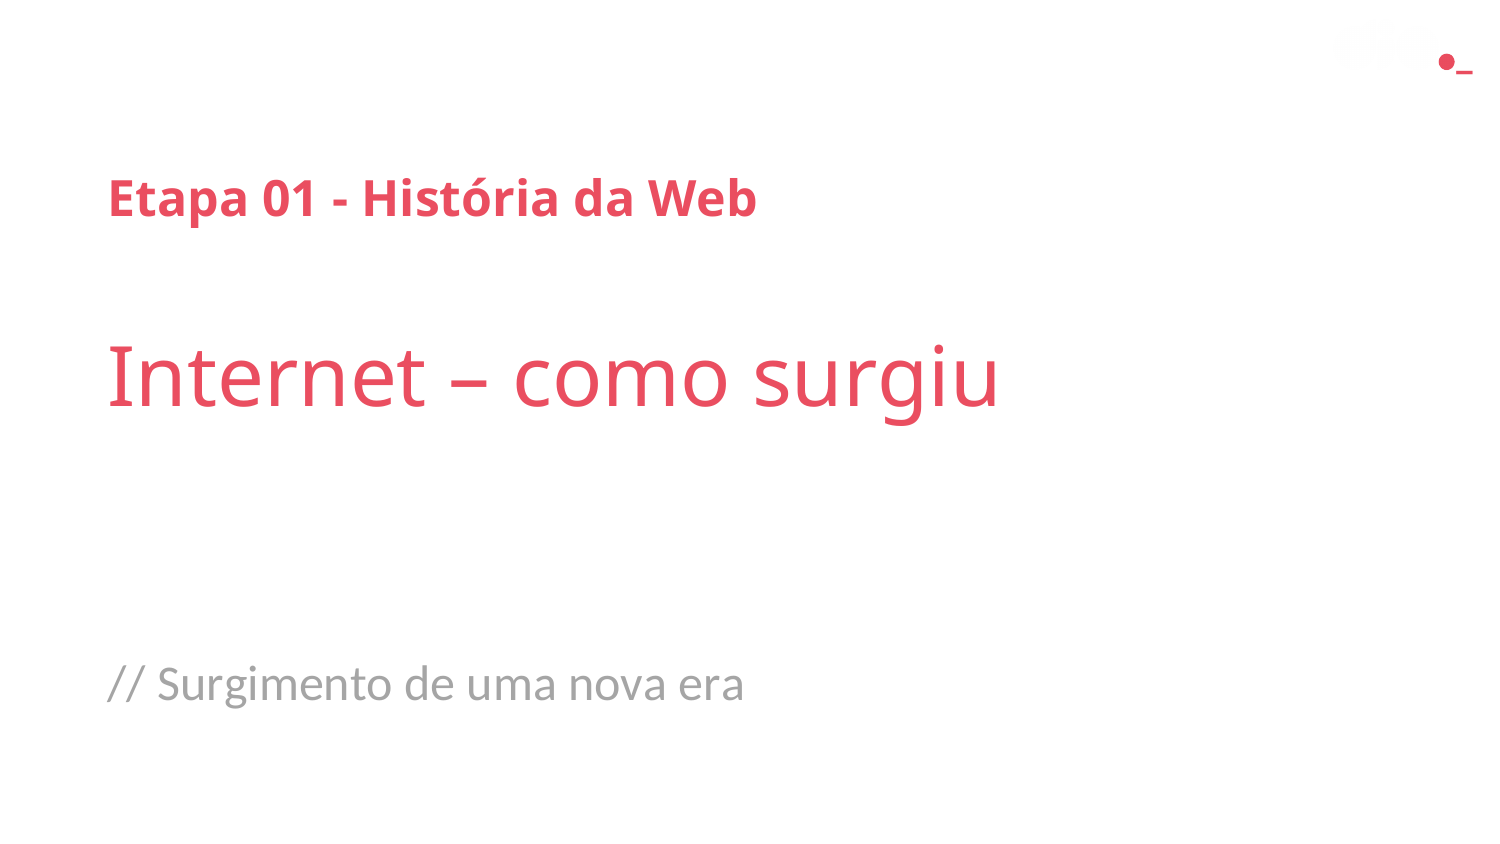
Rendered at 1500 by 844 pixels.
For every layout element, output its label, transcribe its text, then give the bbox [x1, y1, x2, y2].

text_box Internet – como surgiu [92, 292, 1309, 558]
text_box // Surgimento de uma nova era [92, 635, 1309, 701]
text_box Etapa 01 - História da Web [92, 142, 1309, 223]
picture [1333, 19, 1473, 75]
